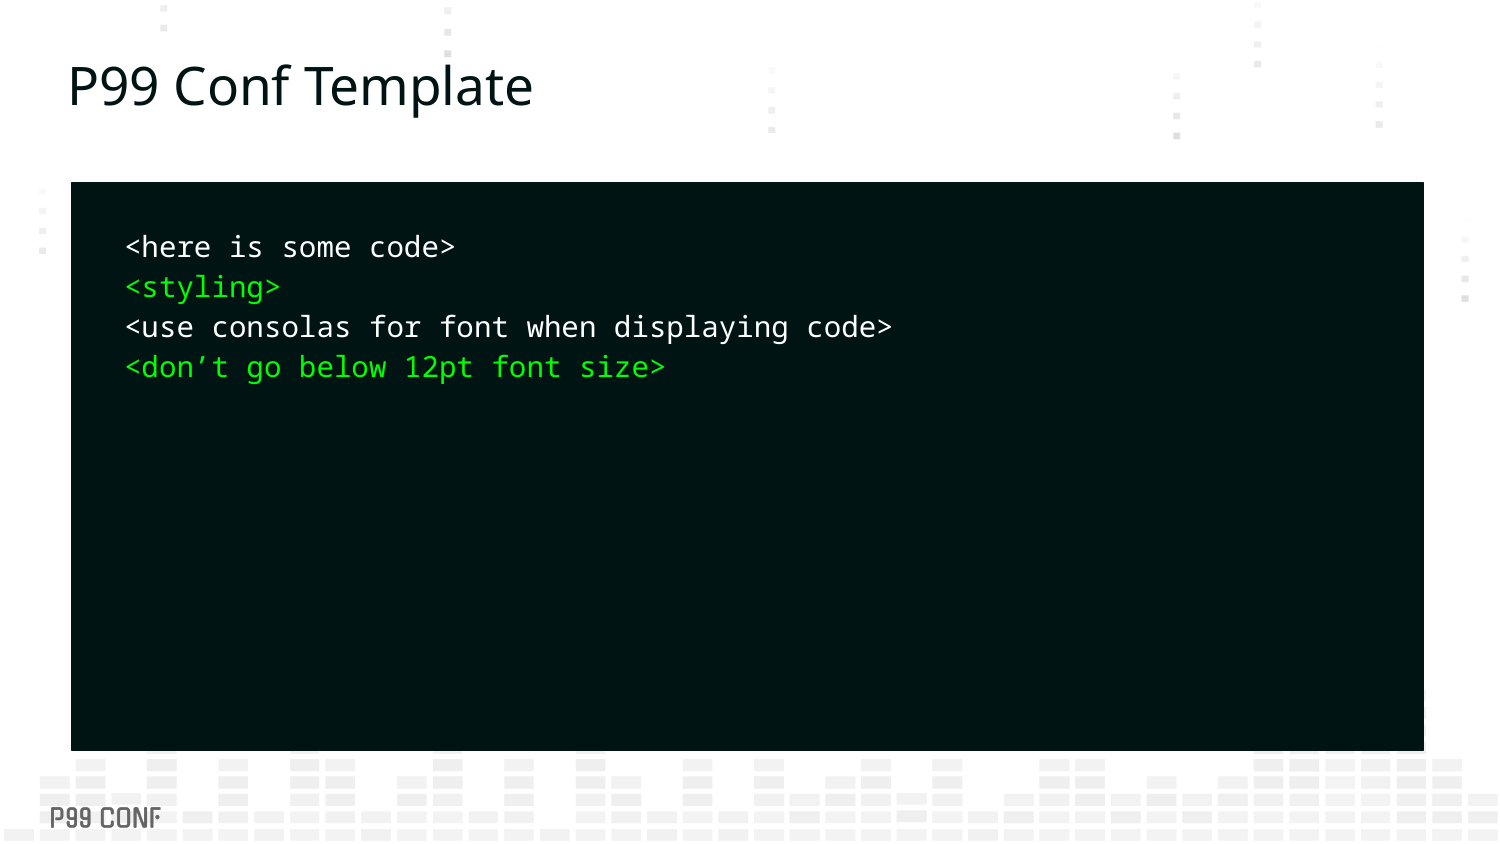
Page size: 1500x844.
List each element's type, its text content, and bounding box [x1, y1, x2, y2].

title P99 Conf Template [52, 37, 1070, 132]
text_box <here is some code> <styling> <use consolas for font when displaying code> <don’t go below 12pt font size> [109, 207, 934, 399]
text_box [72, 182, 1423, 751]
picture [0, 0, 1500, 844]
